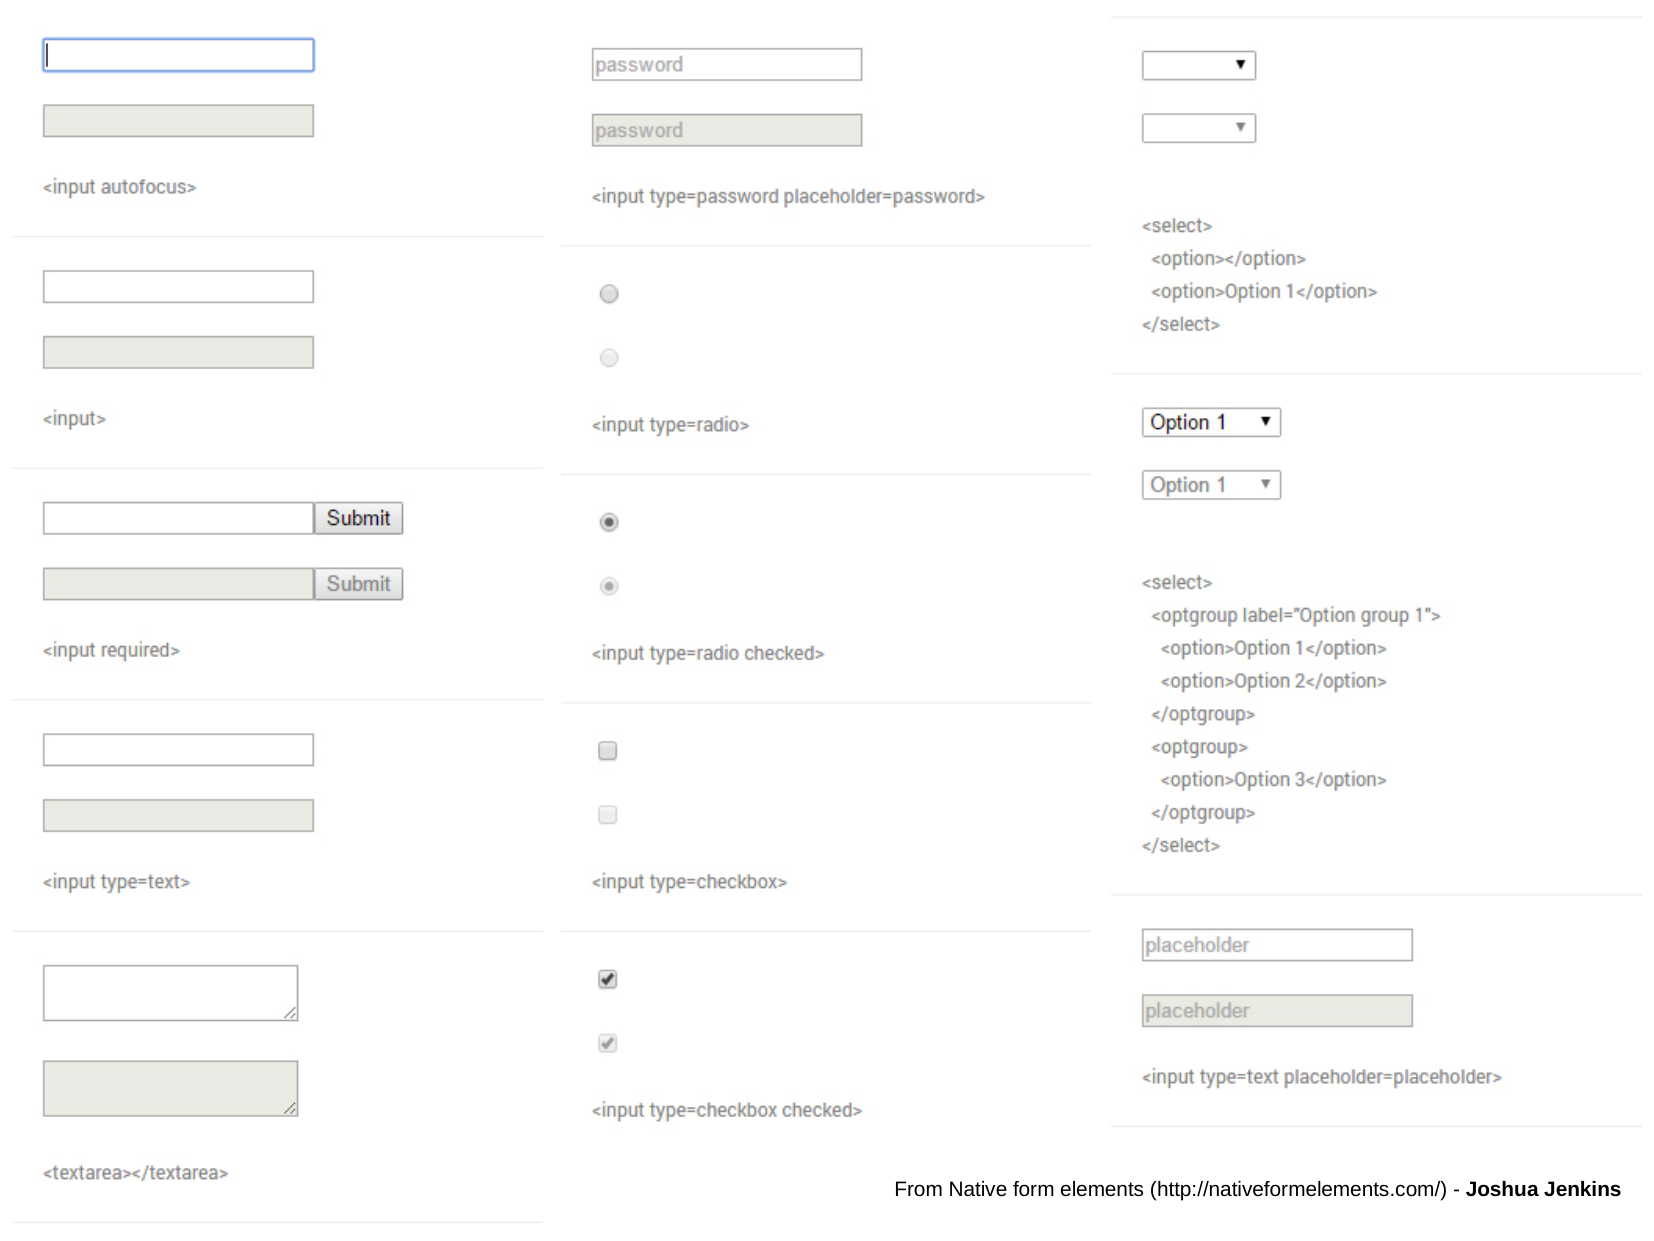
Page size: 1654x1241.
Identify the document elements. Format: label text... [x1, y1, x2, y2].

picture [12, 17, 543, 1225]
text_box From Native form elements (http://nativeformelements.com/) - Joshua Jenkins [879, 1168, 1641, 1235]
picture [561, 17, 1091, 1225]
picture [1111, 15, 1642, 1223]
